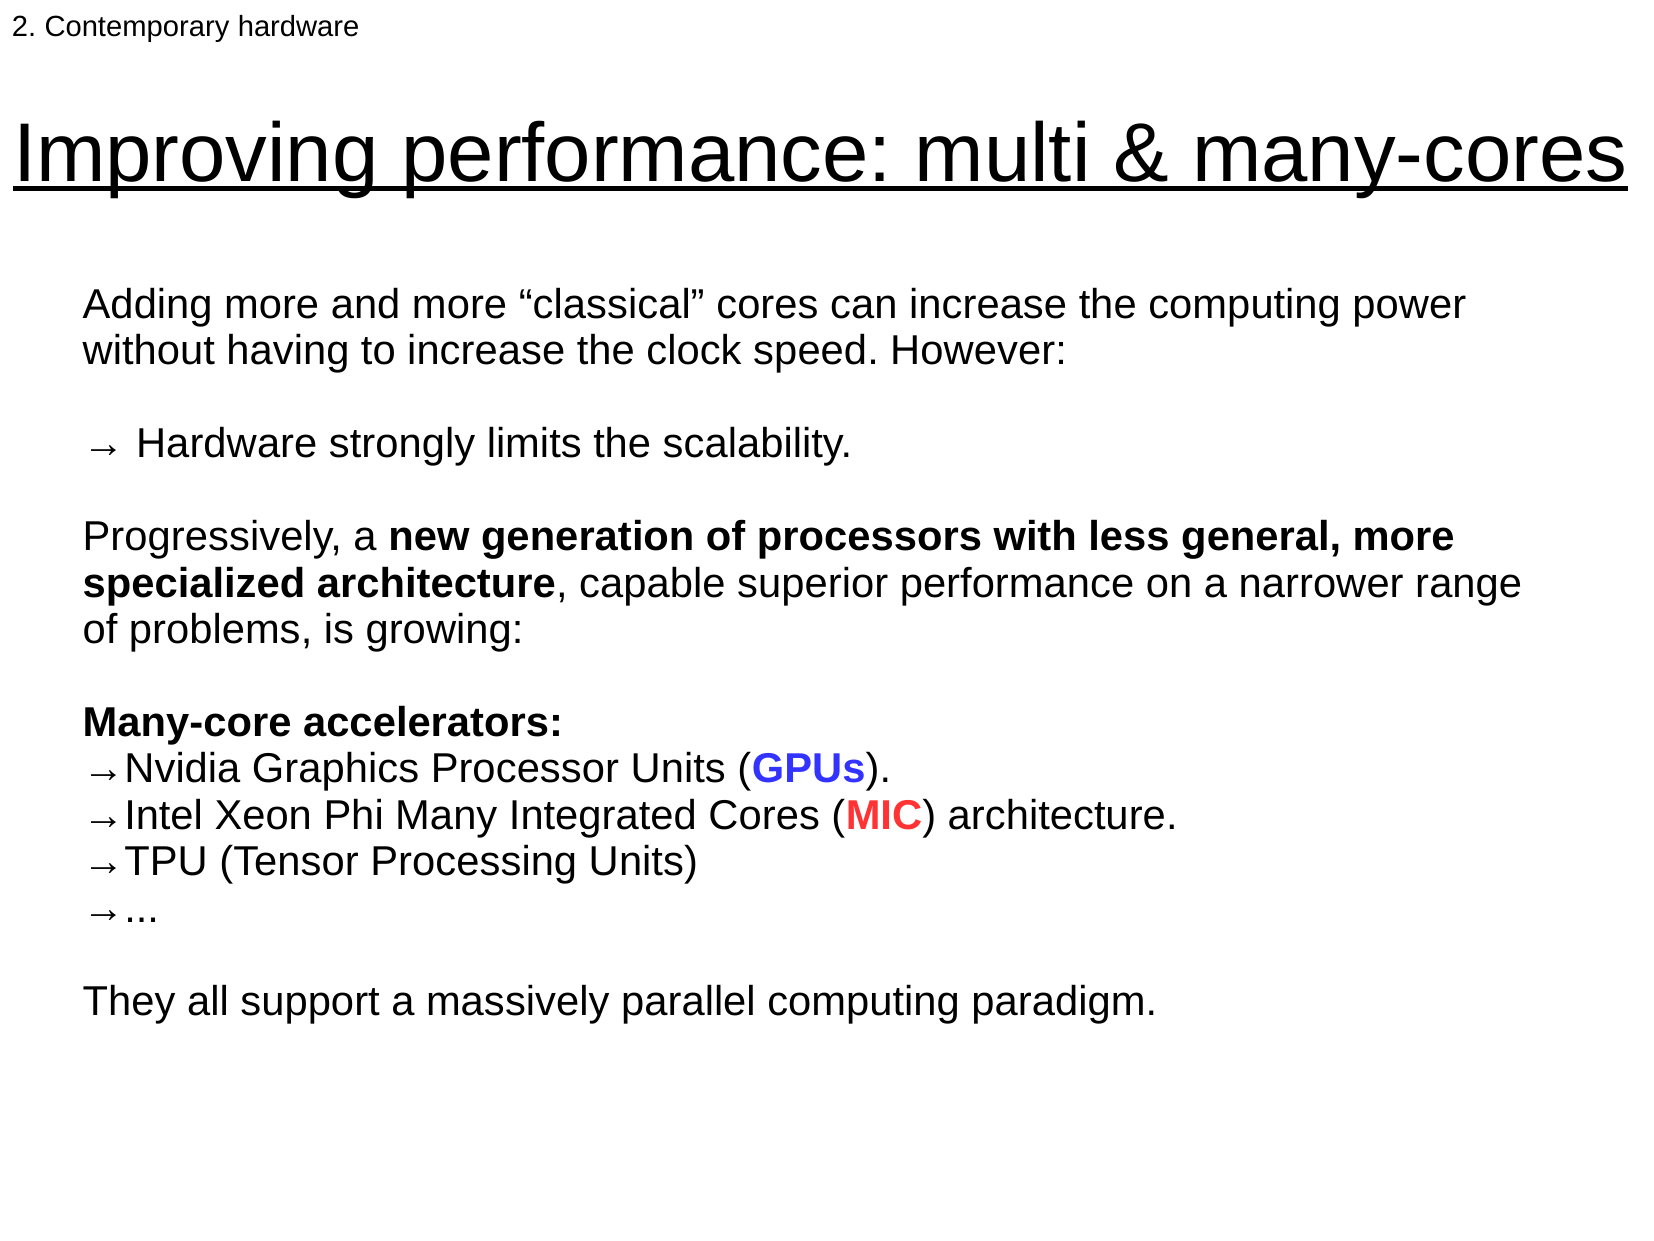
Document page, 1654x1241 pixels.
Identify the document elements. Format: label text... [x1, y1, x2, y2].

subtitle Adding more and more “classical” cores can increase the computing power without having to increase the clock speed. However: → Hardware strongly limits the scalability. Progressively, a new generation of processors with less general, more specialized architecture, capable superior performance on a narrower range of problems, is growing: Many-core accelerators: →Nvidia Graphics Processor Units (GPUs). →Intel Xeon Phi Many Integrated Cores (MIC) architecture. →TPU (Tensor Processing Units) →... They all support a massively parallel computing paradigm. [82, 280, 1538, 1071]
text_box 2. Contemporary hardware [11, 8, 815, 44]
title Improving performance: multi & many-cores [0, 49, 1642, 257]
